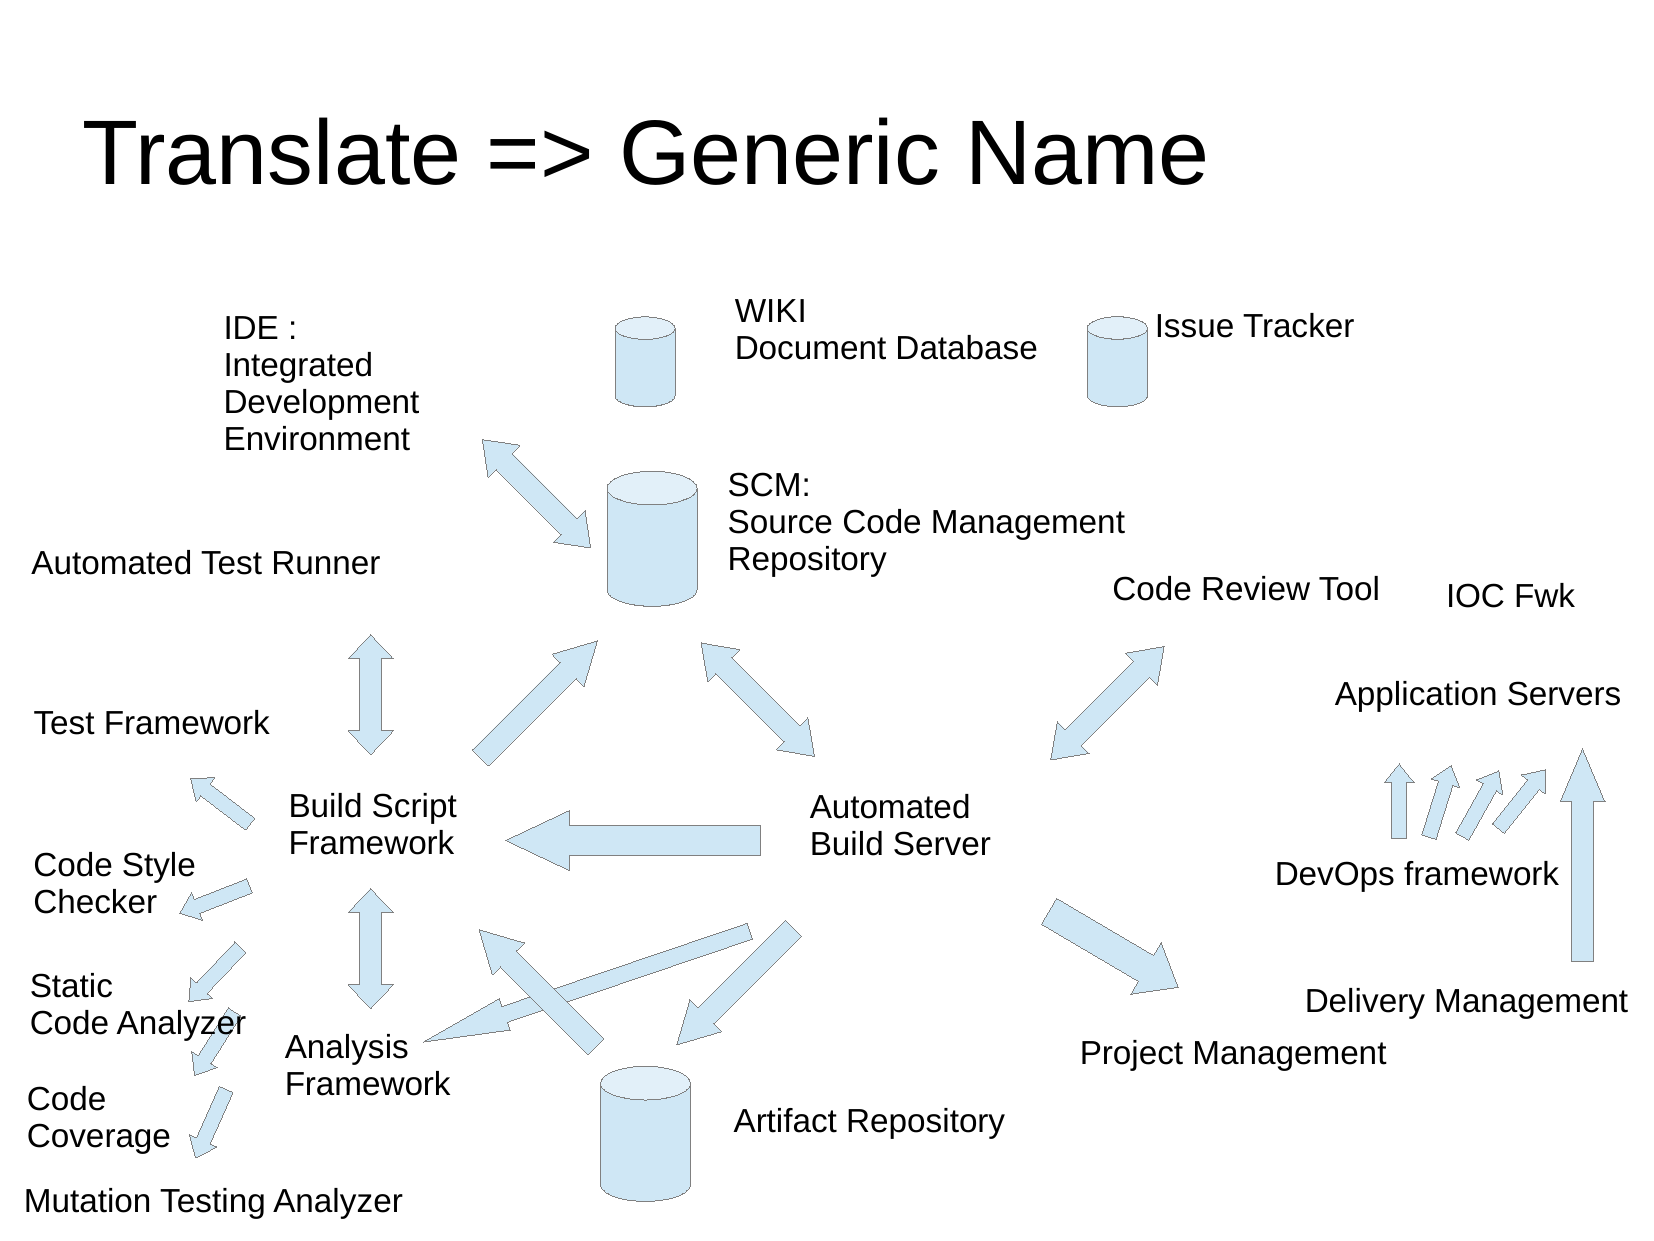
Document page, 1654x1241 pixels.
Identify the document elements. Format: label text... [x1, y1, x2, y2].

text_box Artifact Repository [718, 1095, 1021, 1147]
text_box Project Management [1065, 1026, 1402, 1079]
text_box [189, 1086, 233, 1158]
text_box Apply changes [615, 316, 676, 340]
text_box Automated Build Server [795, 781, 1007, 871]
text_box [1384, 763, 1415, 839]
text_box [482, 439, 591, 548]
text_box [217, 941, 246, 960]
text_box [1050, 646, 1165, 760]
text_box Build Script Framework [273, 780, 473, 869]
text_box [191, 1049, 221, 1076]
text_box [211, 878, 253, 909]
text_box Apply changes [1087, 316, 1148, 340]
text_box [1041, 898, 1179, 995]
text_box [1455, 770, 1503, 841]
text_box [505, 810, 761, 871]
text_box [472, 640, 598, 766]
text_box DevOps framework [1260, 848, 1575, 901]
text_box Apply changes [607, 471, 698, 505]
text_box [701, 642, 815, 757]
text_box [348, 888, 394, 1009]
text_box [607, 489, 698, 607]
text_box Code Style Checker [18, 839, 211, 929]
text_box Mutation Testing Analyzer [9, 1174, 417, 1227]
text_box [676, 920, 802, 1045]
text_box Analysis Framework [270, 1021, 466, 1111]
text_box Delivery Management [1290, 975, 1643, 1027]
text_box [600, 1086, 691, 1202]
text_box [459, 923, 753, 1055]
text_box [1560, 748, 1606, 962]
text_box Code Review Tool [1097, 563, 1396, 616]
text_box IDE : Integrated Development Environment [208, 302, 436, 466]
title Translate => Generic Name [82, 49, 1571, 257]
text_box Static Code Analyzer [15, 960, 261, 1049]
text_box Application Servers [1320, 668, 1637, 721]
text_box IOC Fwk [1431, 570, 1591, 622]
text_box Code Coverage [12, 1073, 187, 1163]
text_box Issue Tracker [1140, 300, 1370, 352]
text_box Apply changes [600, 1066, 691, 1101]
text_box Test Framework [18, 696, 286, 749]
text_box [615, 329, 676, 407]
text_box SCM: Source Code Management Repository [712, 459, 1141, 586]
text_box [1087, 330, 1148, 407]
text_box [190, 777, 255, 830]
text_box [348, 634, 394, 755]
text_box Automated Test Runner [16, 537, 396, 590]
text_box [1421, 765, 1460, 840]
text_box [1492, 769, 1546, 834]
text_box WIKI Document Database [720, 285, 1054, 374]
